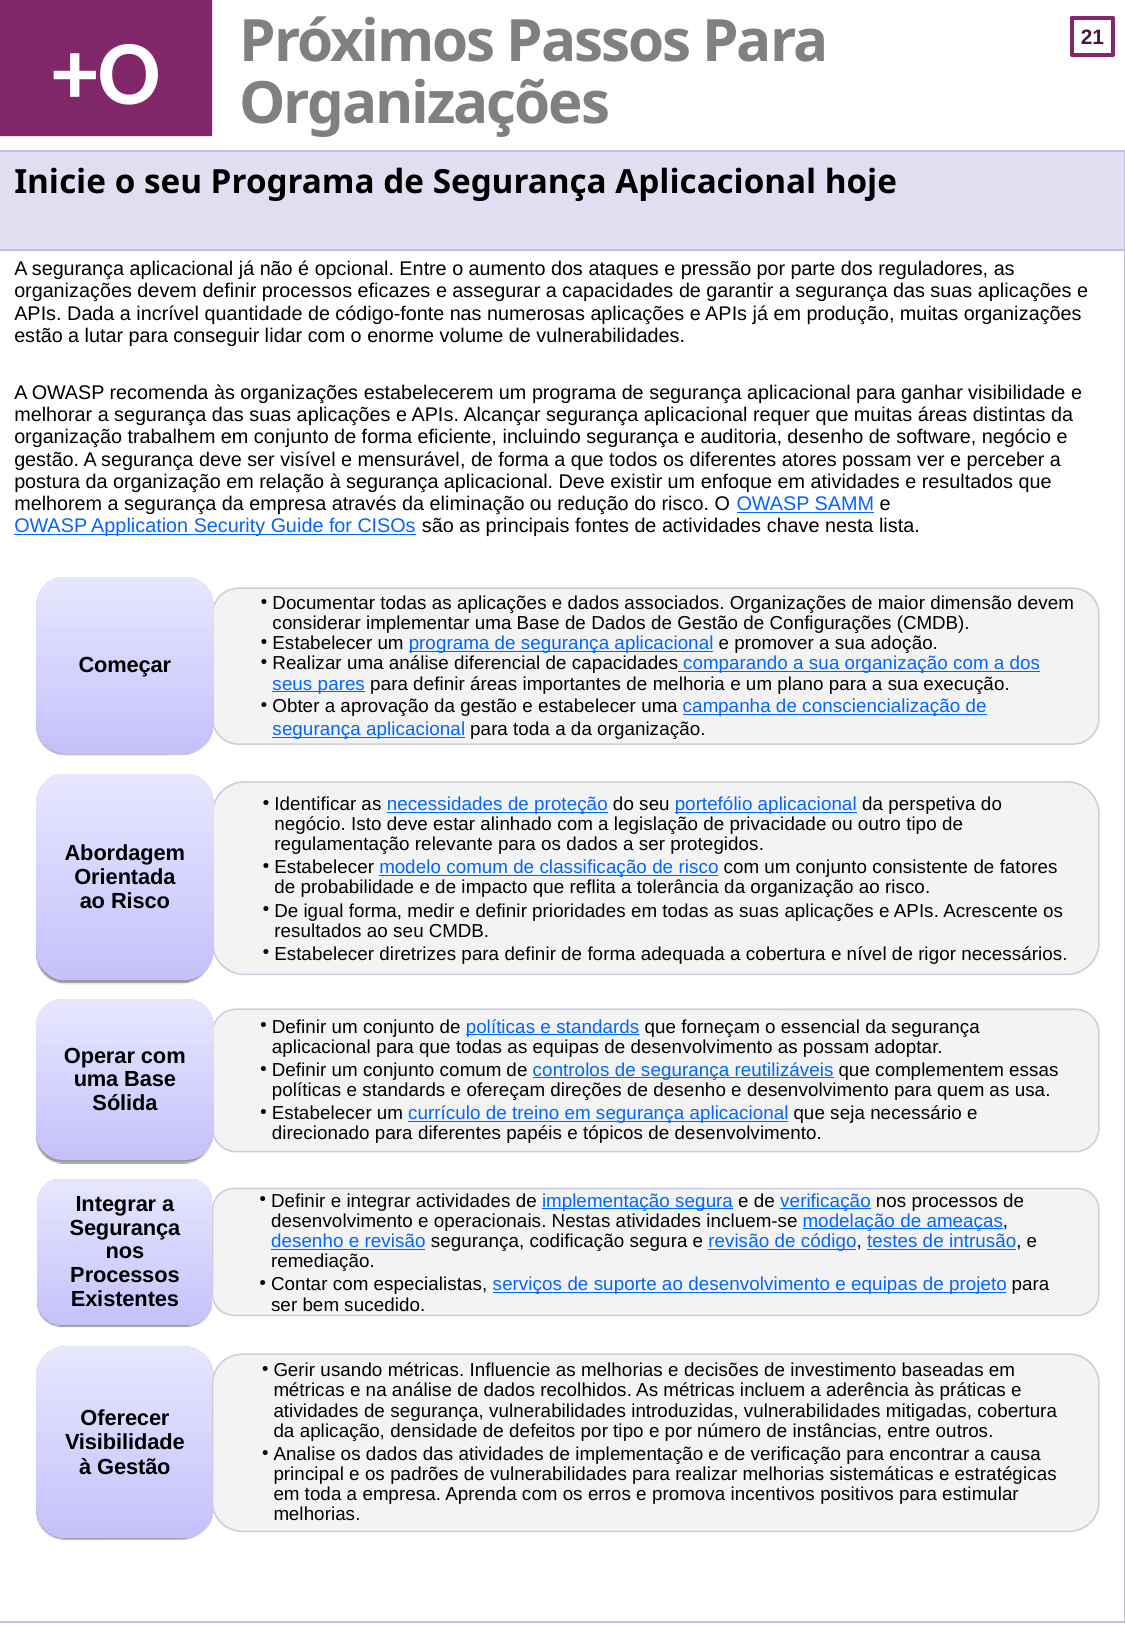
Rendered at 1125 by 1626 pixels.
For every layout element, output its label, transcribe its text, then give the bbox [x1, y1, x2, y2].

text_box +O [0, 0, 213, 137]
text_box Definir e integrar actividades de implementação segura e de verificação nos processos de desenvolvimento e operacionais. Nestas atividades incluem-se modelação de ameaças, desenho e revisão segurança, codificação segura e revisão de código, testes de intrusão, e remediação. Contar com especialistas, serviços de suporte ao desenvolvimento e equipas de projeto para ser bem sucedido. [213, 1188, 1099, 1316]
text_box Identificar as necessidades de proteção do seu portefólio aplicacional da perspetiva do negócio. Isto deve estar alinhado com a legislação de privacidade ou outro tipo de regulamentação relevante para os dados a ser protegidos. Estabelecer modelo comum de classificação de risco com um conjunto consistente de fatores de probabilidade e de impacto que reflita a tolerância da organização ao risco. De igual forma, medir e definir prioridades em todas as suas aplicações e APIs. Acrescente os resultados ao seu CMDB. Estabelecer diretrizes para definir de forma adequada a cobertura e nível de rigor necessários. [214, 781, 1099, 975]
text_box Integrar a Segurança nos Processos Existentes [37, 1178, 213, 1326]
text_box Próximos Passos Para Organizações [224, 12, 1125, 134]
text_box Documentar todas as aplicações e dados associados. Organizações de maior dimensão devem considerar implementar uma Base de Dados de Gestão de Configurações (CMDB). Estabelecer um programa de segurança aplicacional e promover a sua adoção. Realizar uma análise diferencial de capacidades comparando a sua organização com a dos seus pares para definir áreas importantes de melhoria e um plano para a sua execução. Obter a aprovação da gestão e estabelecer uma campanha de consciencialização desegurança aplicacional para toda a da organização. [214, 588, 1099, 745]
text_box Começar [36, 576, 214, 754]
text_box Abordagem Orientada ao Risco [36, 773, 214, 981]
table_cell A segurança aplicacional já não é opcional. Entre o aumento dos ataques e pressão por parte dos reguladores, as organizações devem definir processos eficazes e assegurar a capacidades de garantir a segurança das suas aplicações e APIs. Dada a incrível quantidade de código-fonte nas numerosas aplicações e APIs já em produção, muitas organizações estão a lutar para conseguir lidar com o enorme volume de vulnerabilidades. A OWASP recomenda às organizações estabelecerem um programa de segurança aplicacional para ganhar visibilidade e melhorar a segurança das suas aplicações e APIs. Alcançar segurança aplicacional requer que muitas áreas distintas da organização trabalhem em conjunto de forma eficiente, incluindo segurança e auditoria, desenho de software, negócio e gestão. A segurança deve ser visível e mensurável, de forma a que todos os diferentes atores possam ver e perceber a postura da organização em relação à segurança aplicacional. Deve existir um enfoque em atividades e resultados que melhorem a segurança da empresa através da eliminação ou redução do risco. O OWASP SAMM e OWASP Application Security Guide for CISOs são as principais fontes de actividades chave nesta lista. [0, 251, 1124, 1621]
text_box Gerir usando métricas. Influencie as melhorias e decisões de investimento baseadas em métricas e na análise de dados recolhidos. As métricas incluem a aderência às práticas e atividades de segurança, vulnerabilidades introduzidas, vulnerabilidades mitigadas, cobertura da aplicação, densidade de defeitos por tipo e por número de instâncias, entre outros. Analise os dados das atividades de implementação e de verificação para encontrar a causa principal e os padrões de vulnerabilidades para realizar melhorias sistemáticas e estratégicas em toda a empresa. Aprenda com os erros e promova incentivos positivos para estimular melhorias. [212, 1354, 1099, 1532]
text_box Oferecer Visibilidade à Gestão [36, 1346, 214, 1539]
table_header Inicie o seu Programa de Segurança Aplicacional hoje [0, 152, 1124, 249]
text_box Definir um conjunto de políticas e standards que forneçam o essencial da segurança aplicacional para que todas as equipas de desenvolvimento as possam adoptar. Definir um conjunto comum de controlos de segurança reutilizáveis que complementem essas políticas e standards e ofereçam direções de desenho e desenvolvimento para quem as usa. Estabelecer um currículo de treino em segurança aplicacional que seja necessário e direcionado para diferentes papéis e tópicos de desenvolvimento. [214, 1009, 1099, 1152]
text_box Operar com uma Base Sólida [36, 999, 214, 1160]
